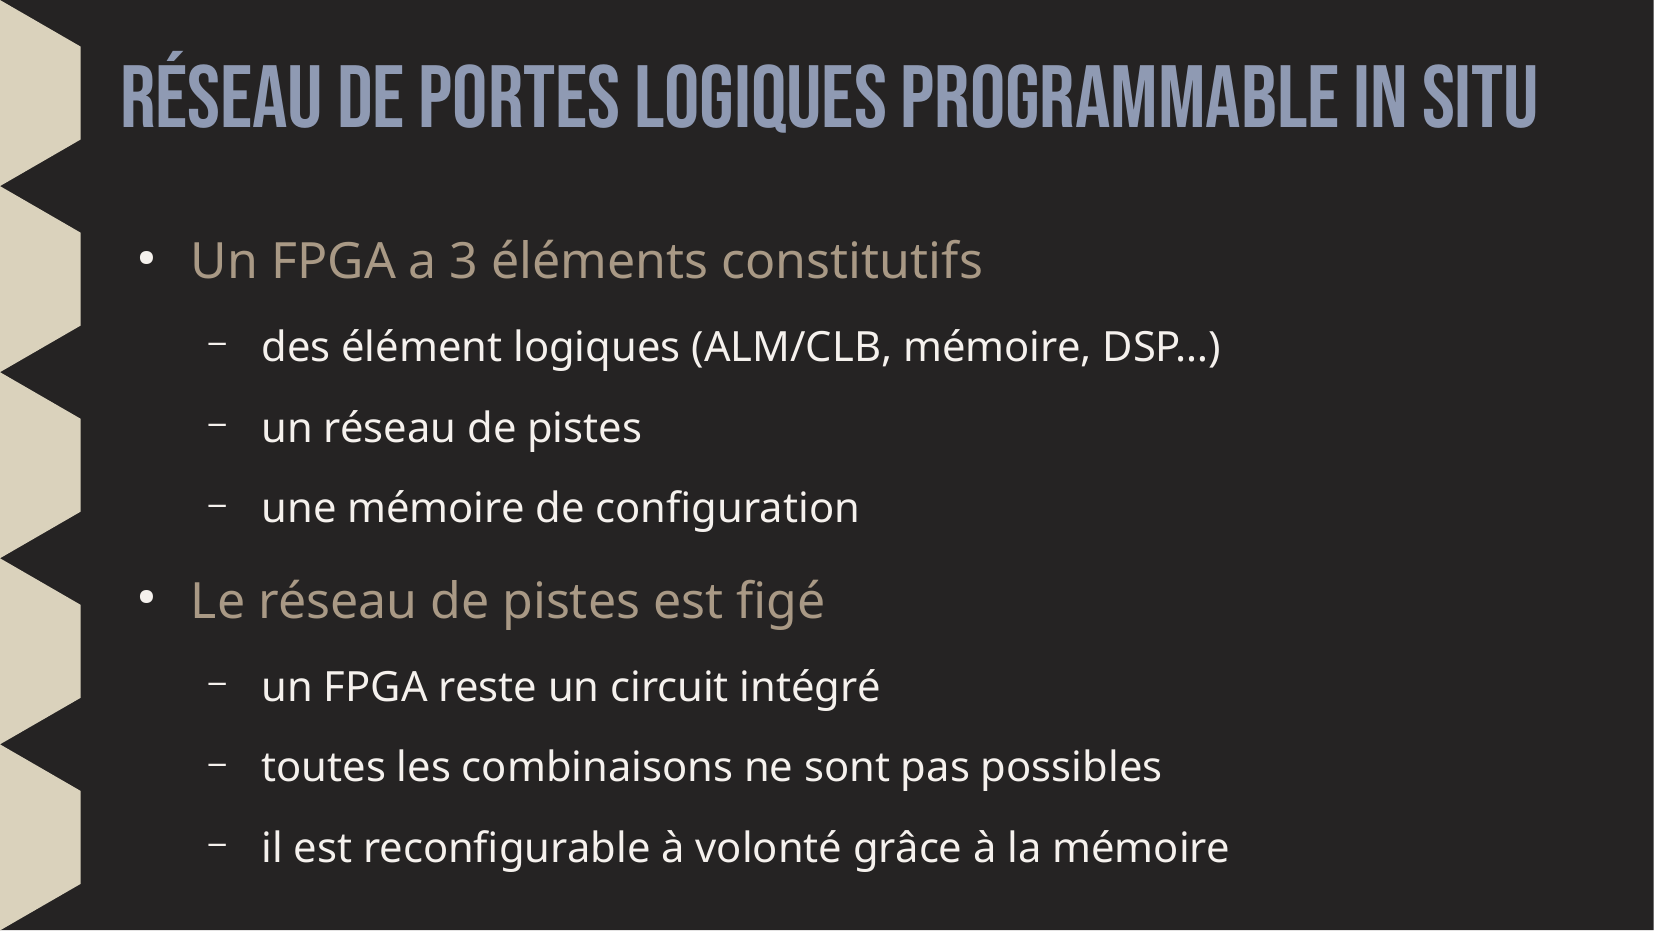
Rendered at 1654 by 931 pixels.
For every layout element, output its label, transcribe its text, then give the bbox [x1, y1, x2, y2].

list Un FPGA a 3 éléments constitutifs des élément logiques (ALM/CLB, mémoire, DSP…) un réseau de pistes une mémoire de configuration Le réseau de pistes est figé un FPGA reste un circuit intégré toutes les combinaisons ne sont pas possibles il est reconfigurable à volonté grâce à la mémoire [120, 225, 1571, 901]
title Réseau de portes logiques programmable in situ [120, 47, 1591, 204]
